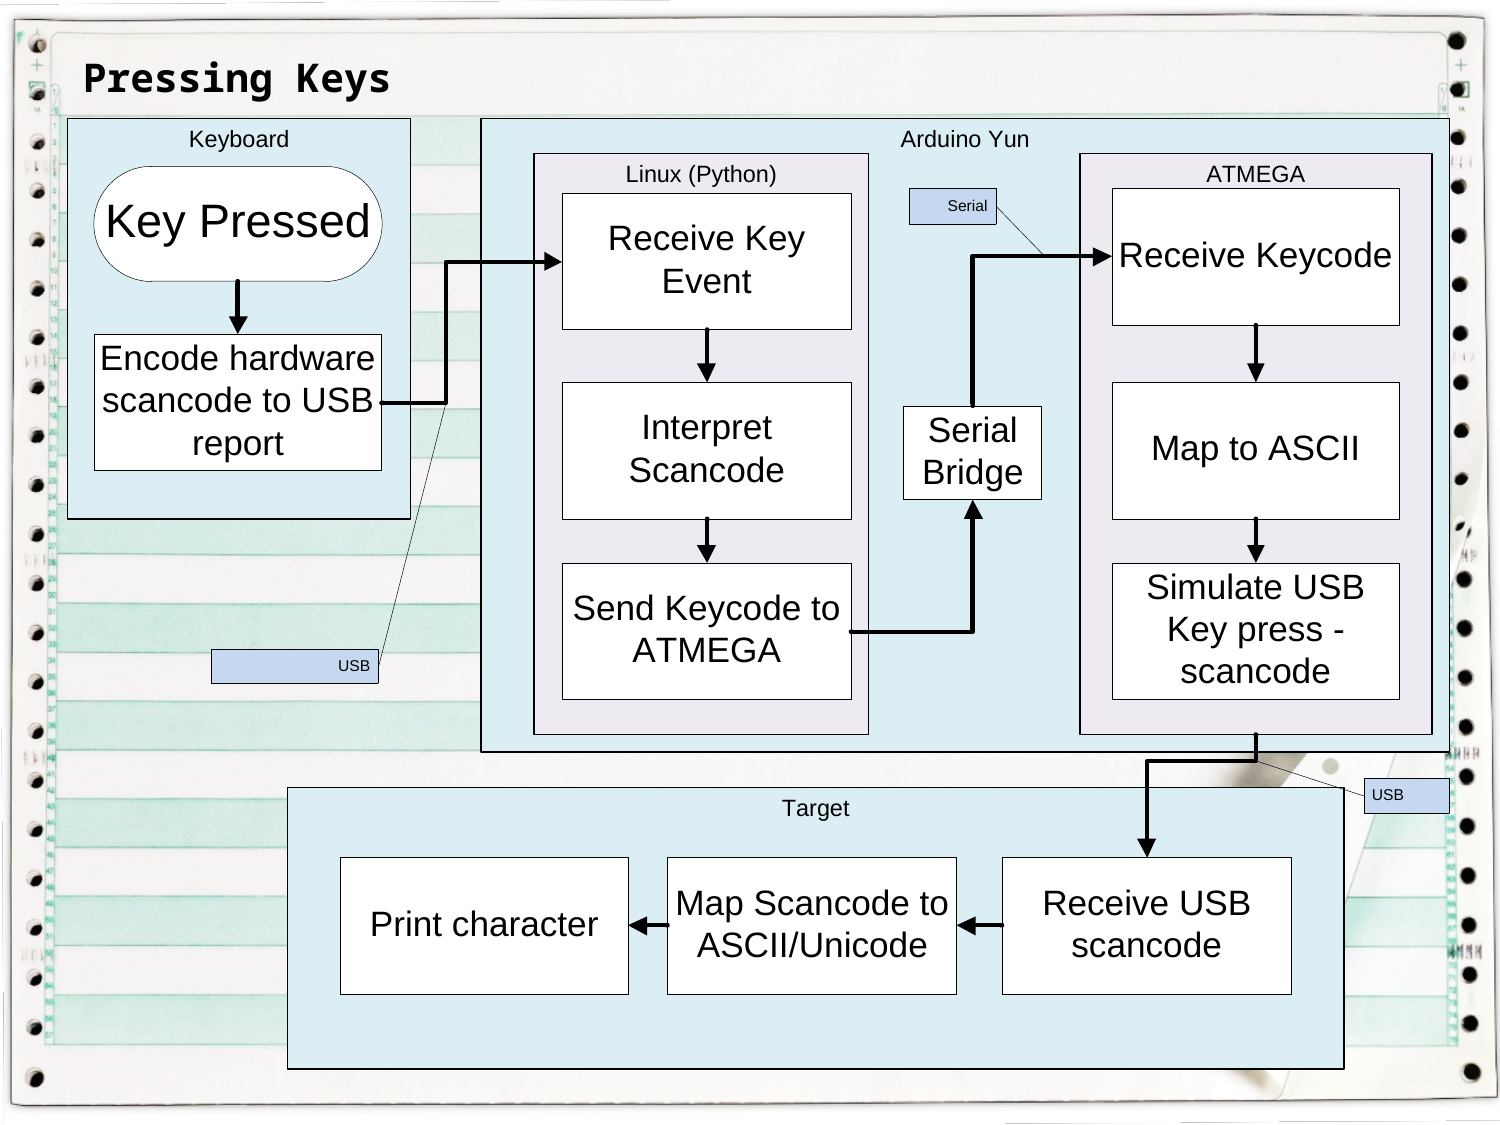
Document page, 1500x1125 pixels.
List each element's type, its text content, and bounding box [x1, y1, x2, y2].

text_box Pressing Keys [68, 45, 1436, 109]
picture [0, 0, 1500, 1125]
